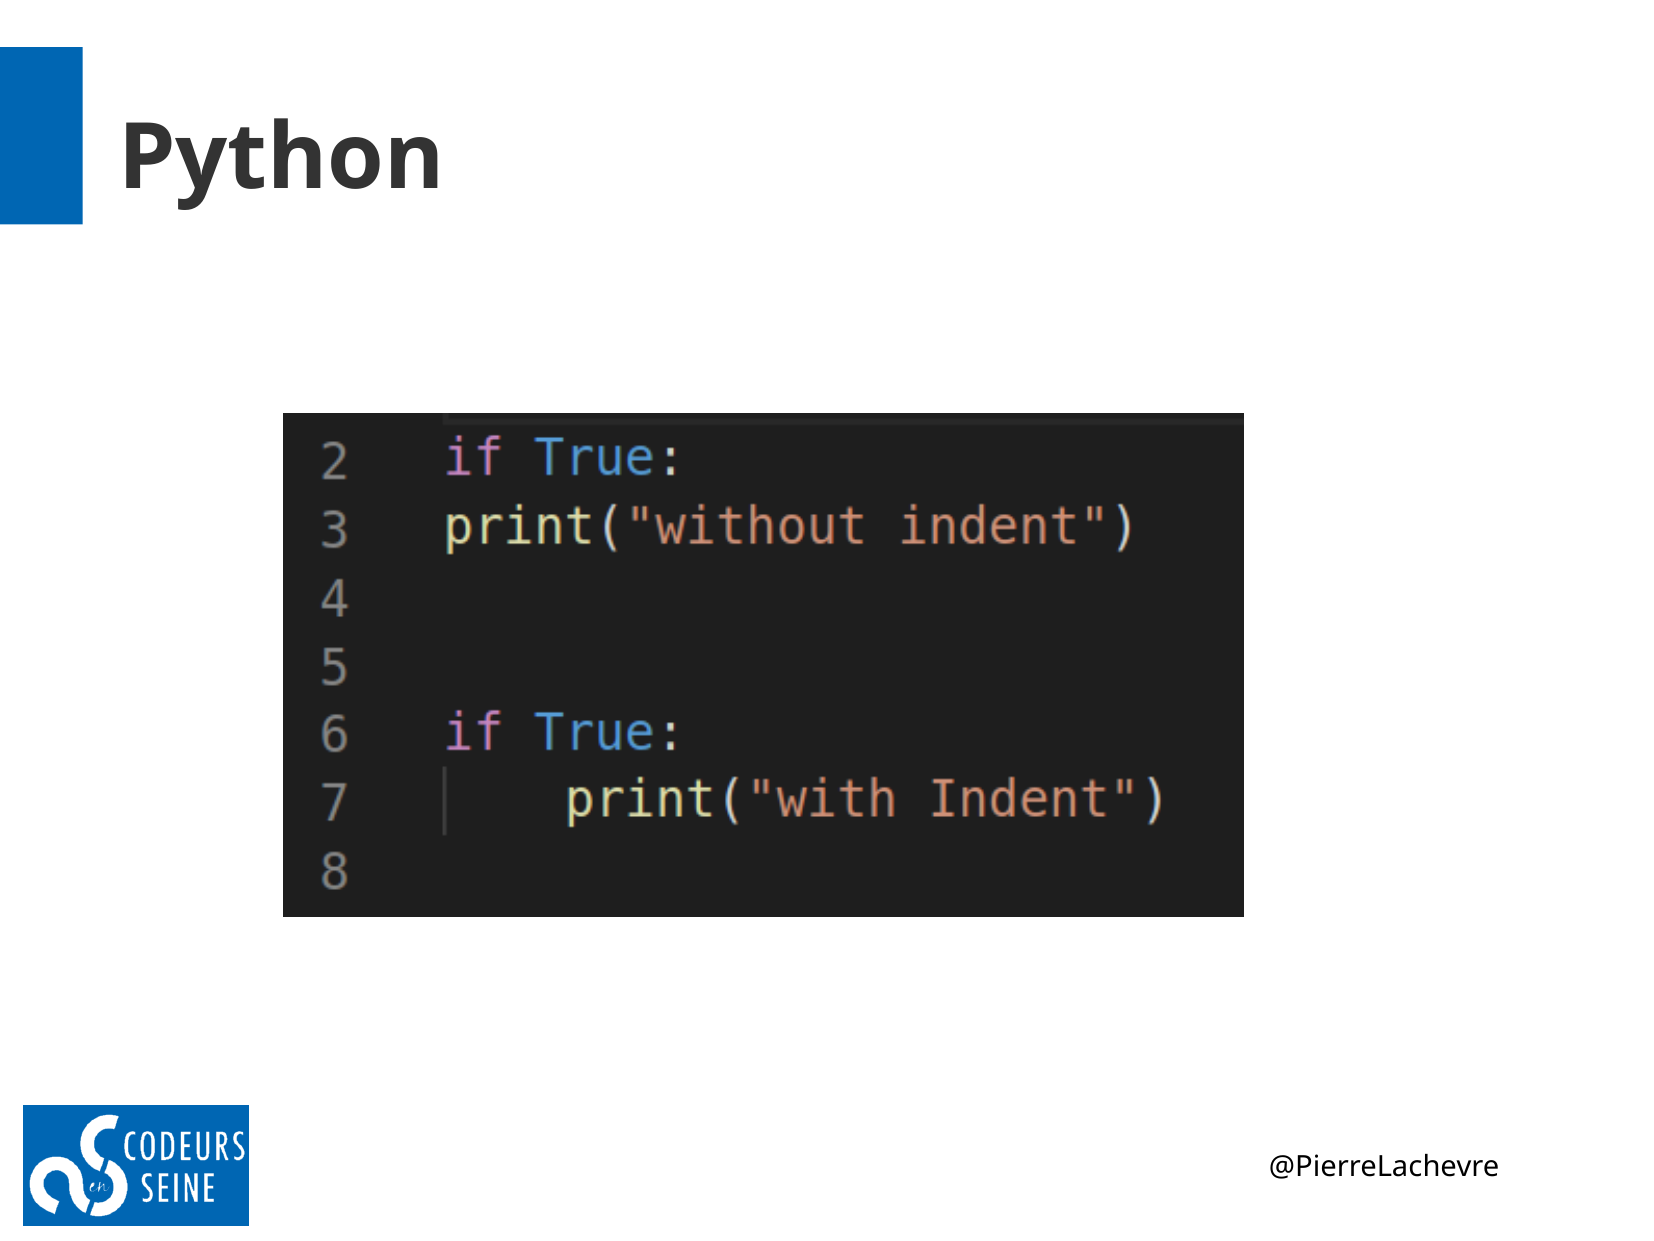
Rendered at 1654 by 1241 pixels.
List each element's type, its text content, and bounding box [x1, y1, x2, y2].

picture [283, 413, 1244, 917]
picture [23, 1105, 249, 1226]
title Python [118, 49, 1571, 257]
